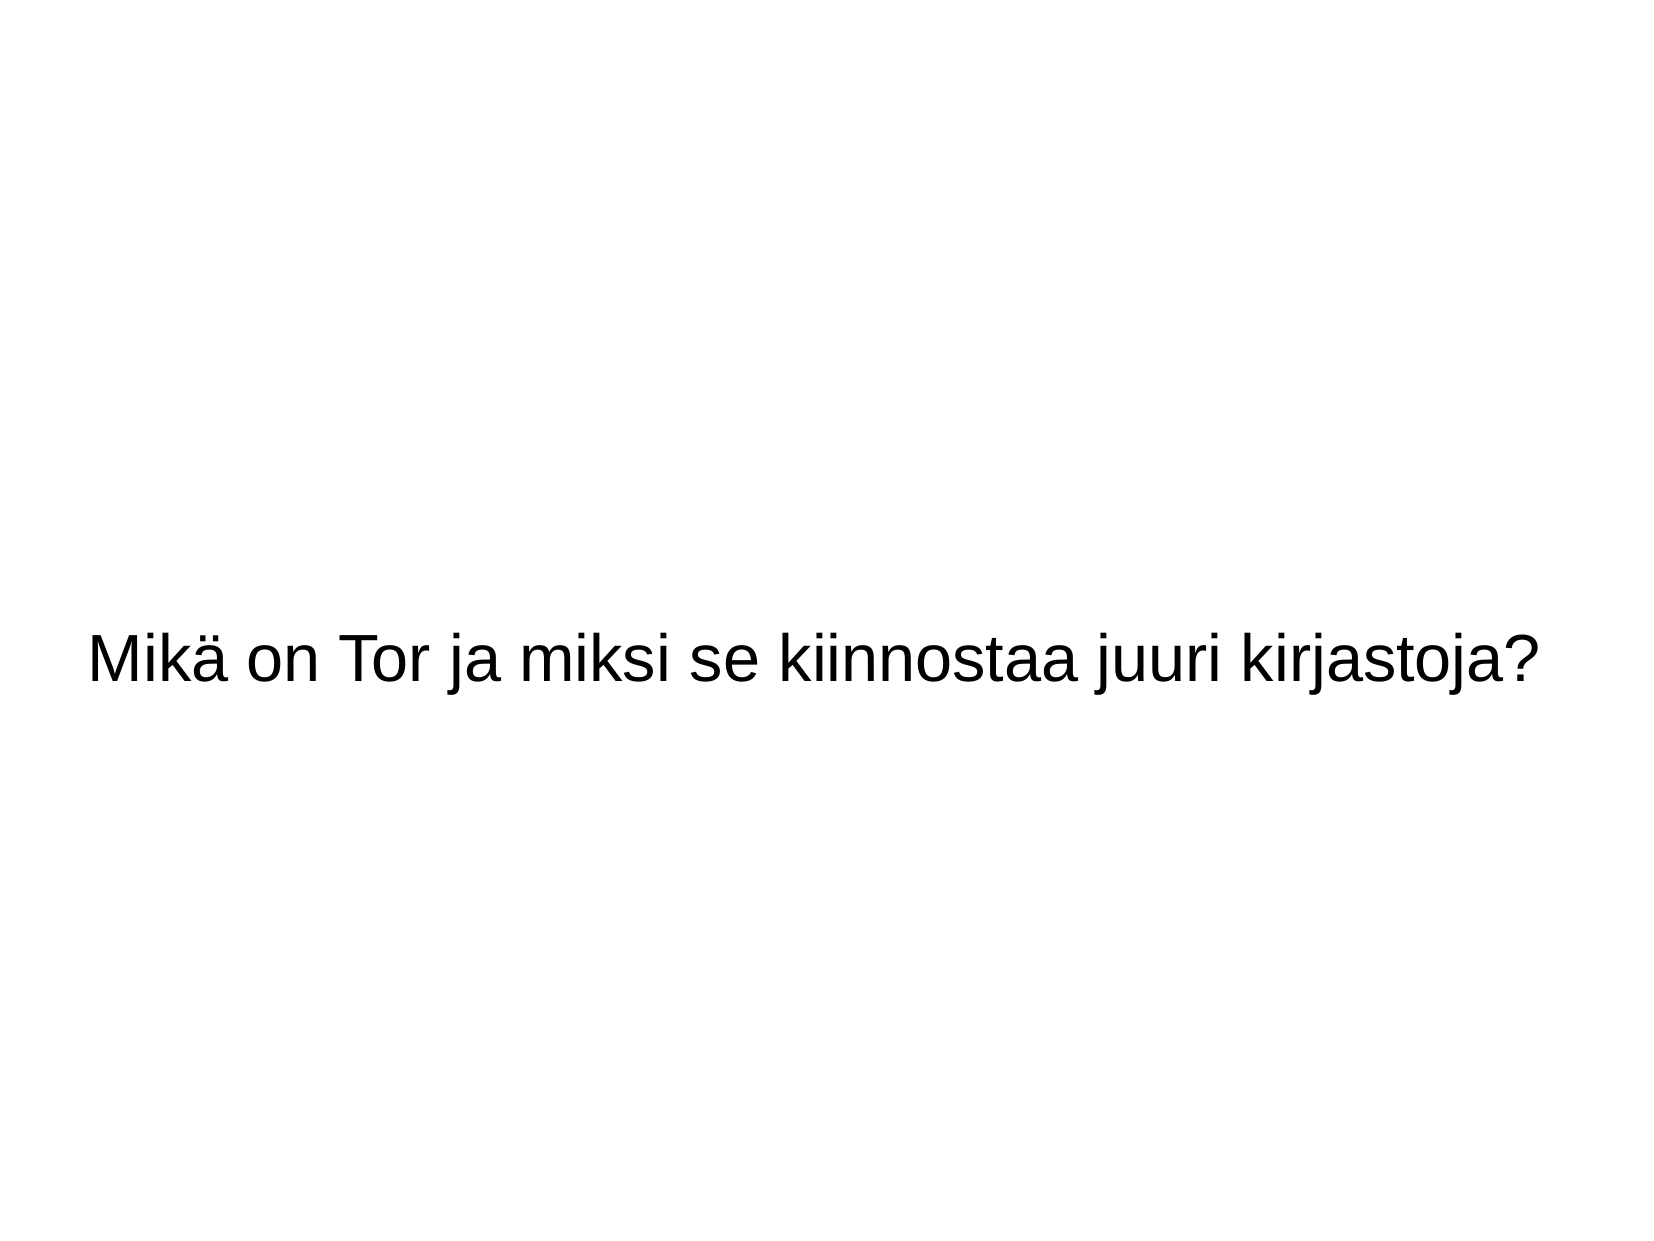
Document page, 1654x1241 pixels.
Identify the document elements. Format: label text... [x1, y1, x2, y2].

title Mikä on Tor ja miksi se kiinnostaa juuri kirjastoja? [70, 555, 1560, 763]
